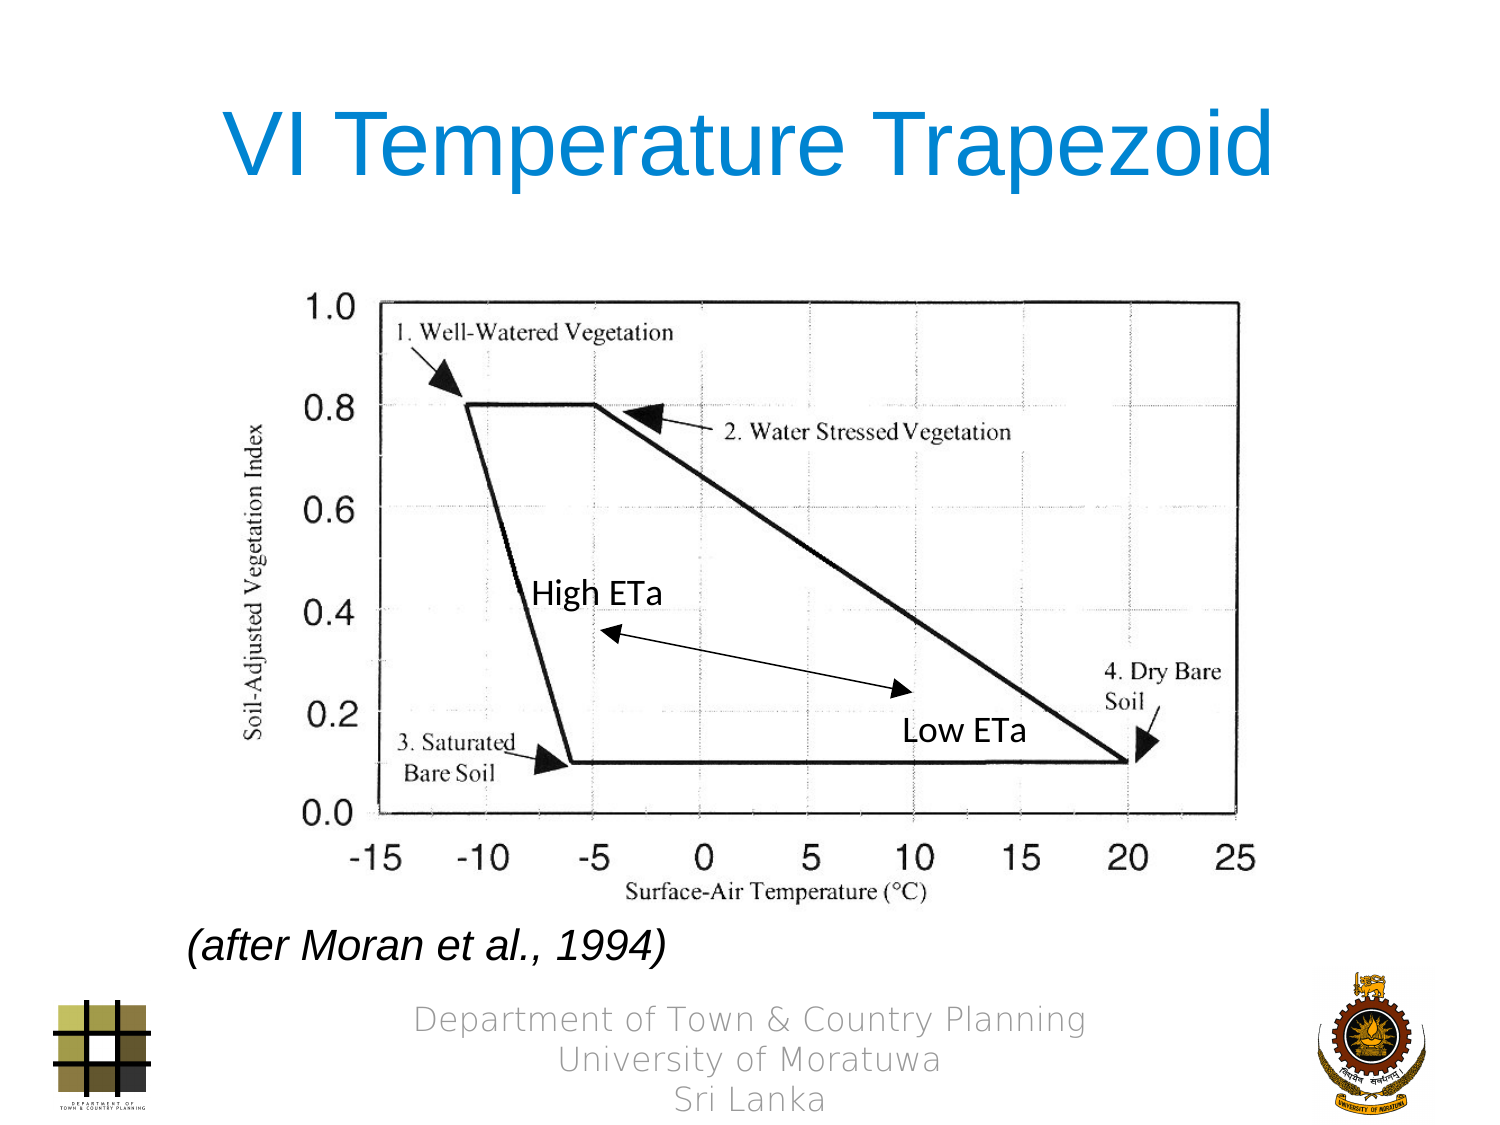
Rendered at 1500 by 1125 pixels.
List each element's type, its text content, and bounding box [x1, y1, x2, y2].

picture [1312, 966, 1435, 1125]
title VI Temperature Trapezoid [75, 45, 1426, 233]
text_box (after Moran et al., 1994) [150, 900, 693, 970]
picture [53, 1000, 151, 1110]
text_box High ETa [516, 560, 717, 622]
text_box Low ETa [887, 697, 1088, 758]
picture [213, 262, 1287, 915]
